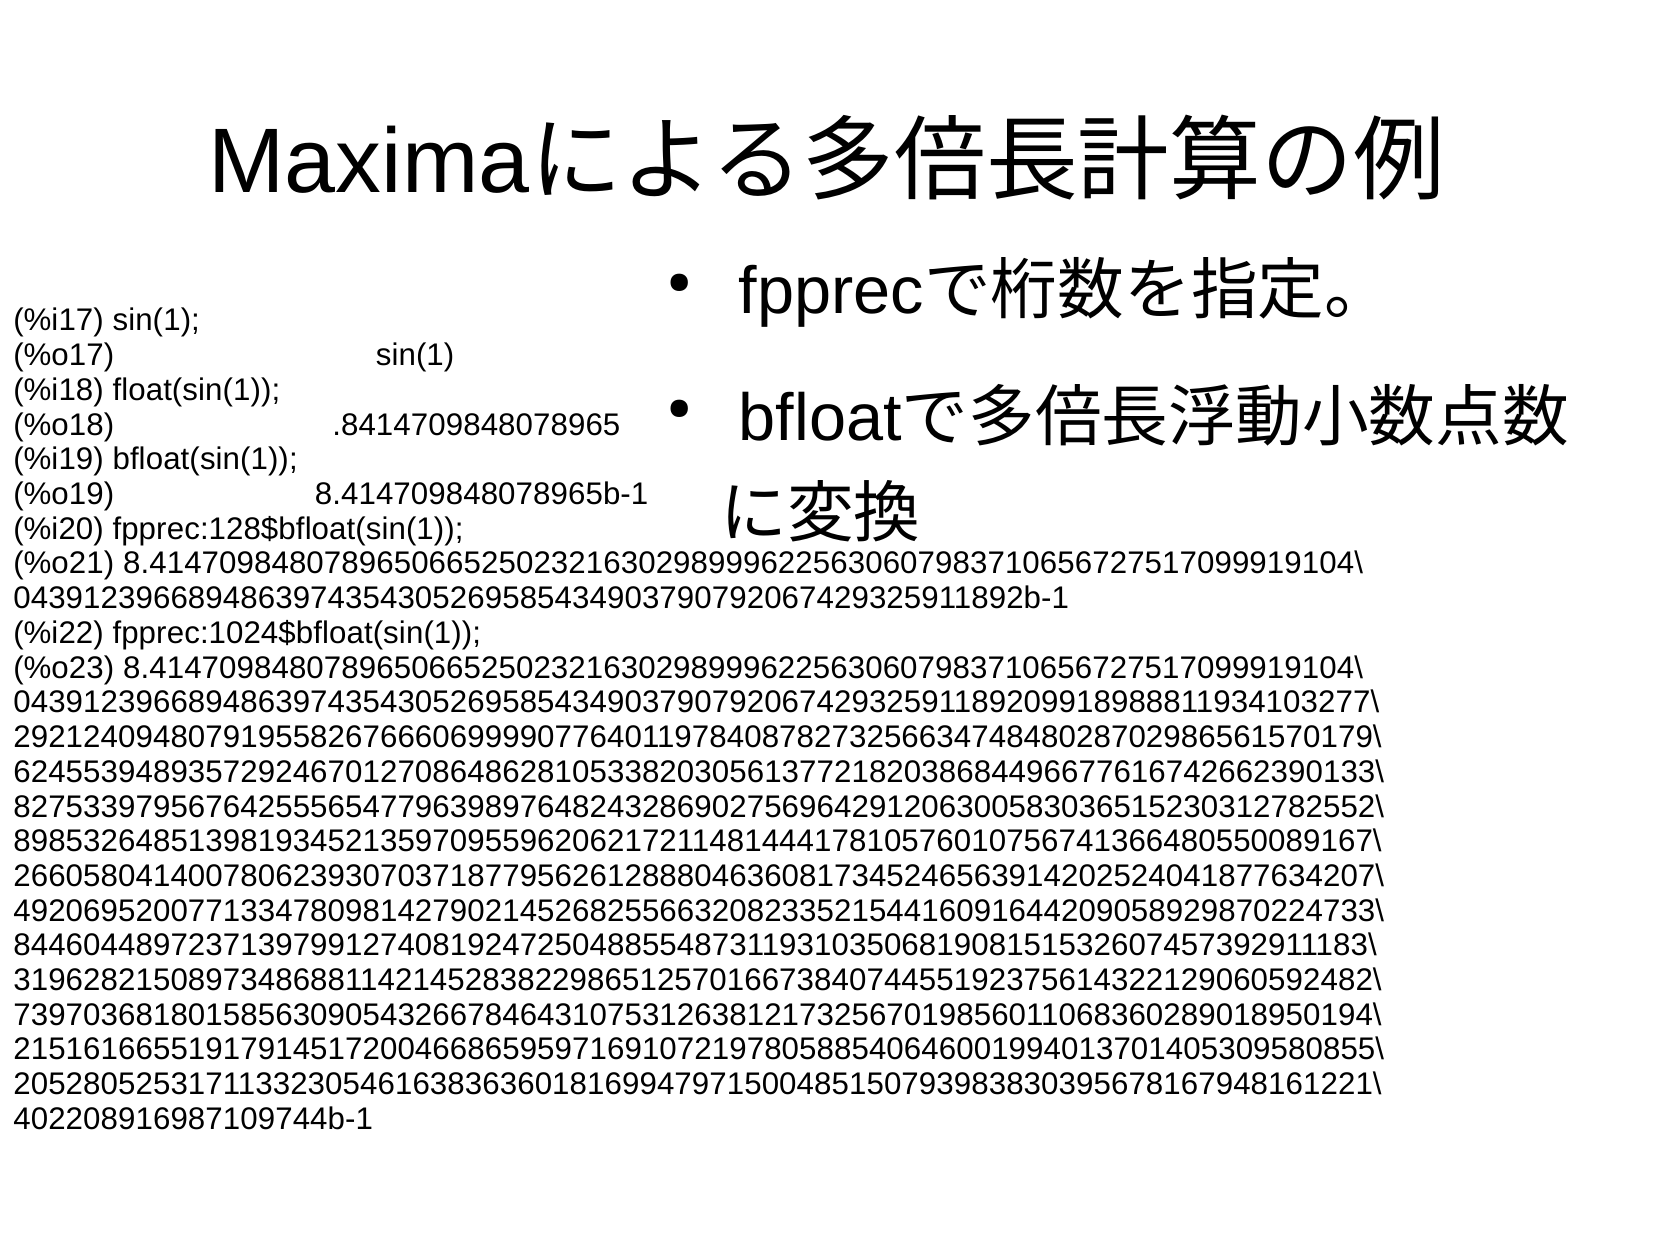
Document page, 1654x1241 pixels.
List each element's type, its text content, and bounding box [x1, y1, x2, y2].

list fpprecで桁数を指定。 bfloatで多倍長浮動小数点数 に変換 [649, 236, 1654, 295]
text_box (%i17) sin(1); (%o17) sin(1) (%i18) float(sin(1)); (%o18) .8414709848078965 (%i19) bfloat(sin(1)); (%o19) 8.414709848078965b-1 (%i20) fpprec:128$bfloat(sin(1)); (%o21) 8.414709848078965066525023216302989996225630607983710656727517099919104\ 0439123966894863974354305269585434903790792067429325911892b-1 (%i22) fpprec:1024$bfloat(sin(1)); (%o23) 8.414709848078965066525023216302989996225630607983710656727517099919104\ 043912396689486397435430526958543490379079206742932591189209918988811934103277\ 292124094807919558267666069999077640119784087827325663474848028702986561570179\ 624553948935729246701270864862810533820305613772182038684496677616742662390133\ 827533979567642555654779639897648243286902756964291206300583036515230312782552\ 898532648513981934521359709559620621721148144417810576010756741366480550089167\ 266058041400780623930703718779562612888046360817345246563914202524041877634207\ 492069520077133478098142790214526825566320823352154416091644209058929870224733\ 844604489723713979912740819247250488554873119310350681908151532607457392911183\ 319628215089734868811421452838229865125701667384074455192375614322129060592482\ 739703681801585630905432667846431075312638121732567019856011068360289018950194\ 215161665519179145172004668659597169107219780588540646001994013701405309580855\ 205280525317113323054616383636018169947971500485150793983830395678167948161221\ 402208916987109744b-1 [0, 295, 1654, 1144]
title Maximaによる多倍長計算の例 [82, 49, 1571, 257]
